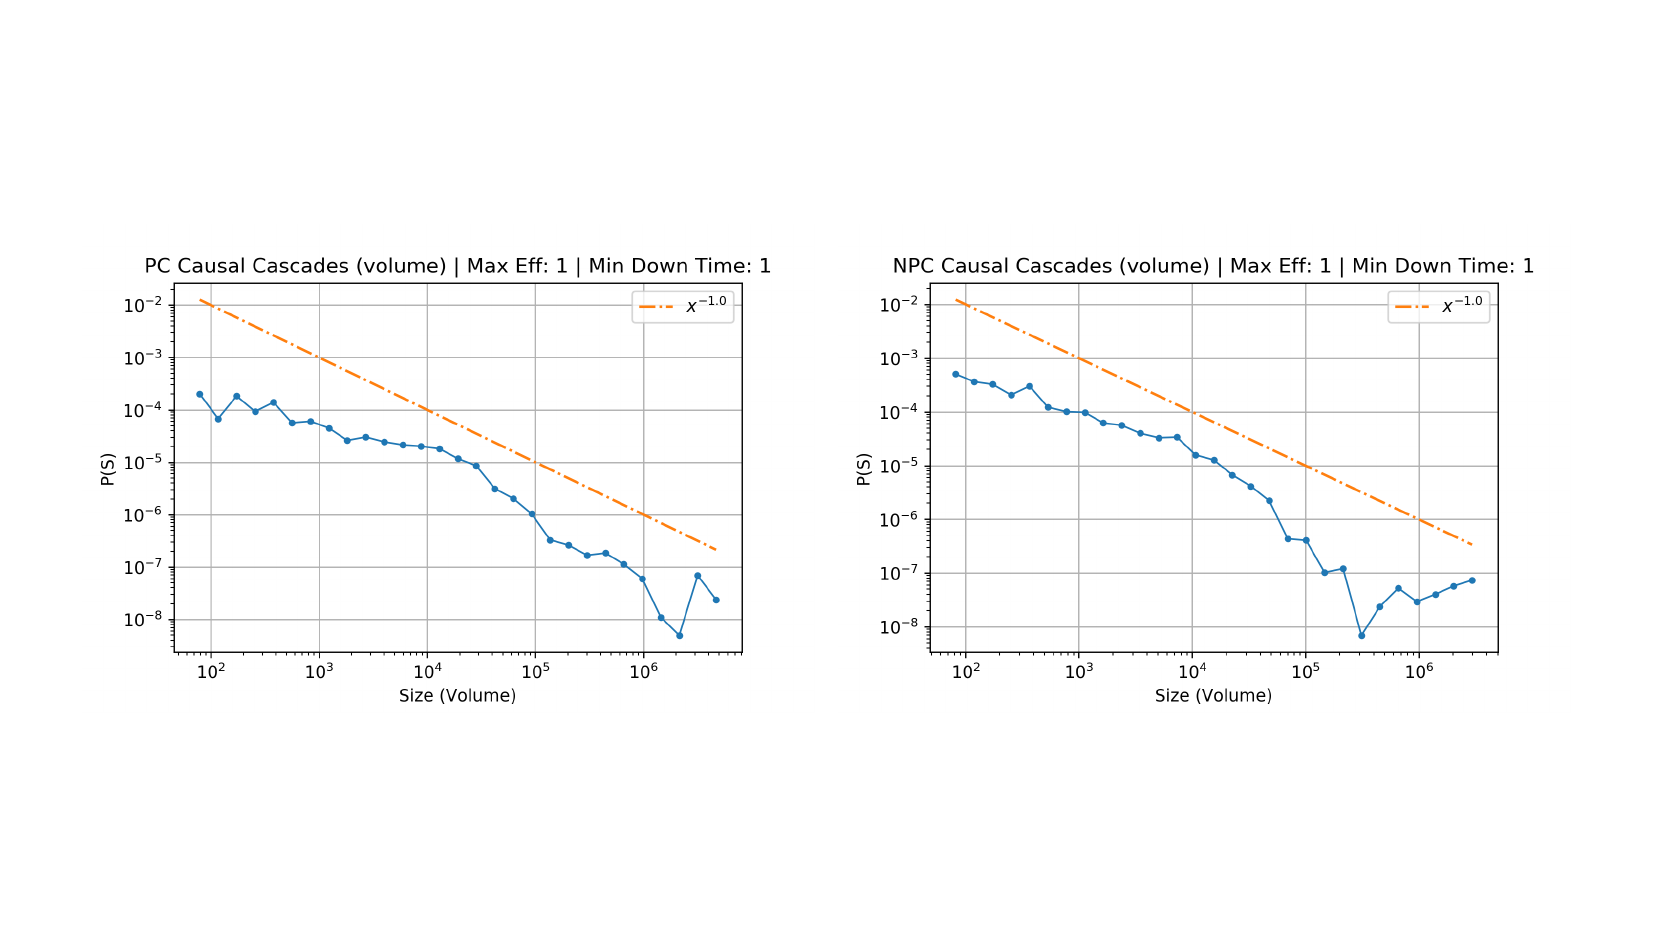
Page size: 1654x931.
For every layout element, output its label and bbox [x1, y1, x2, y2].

picture [82, 224, 815, 713]
picture [838, 224, 1571, 713]
